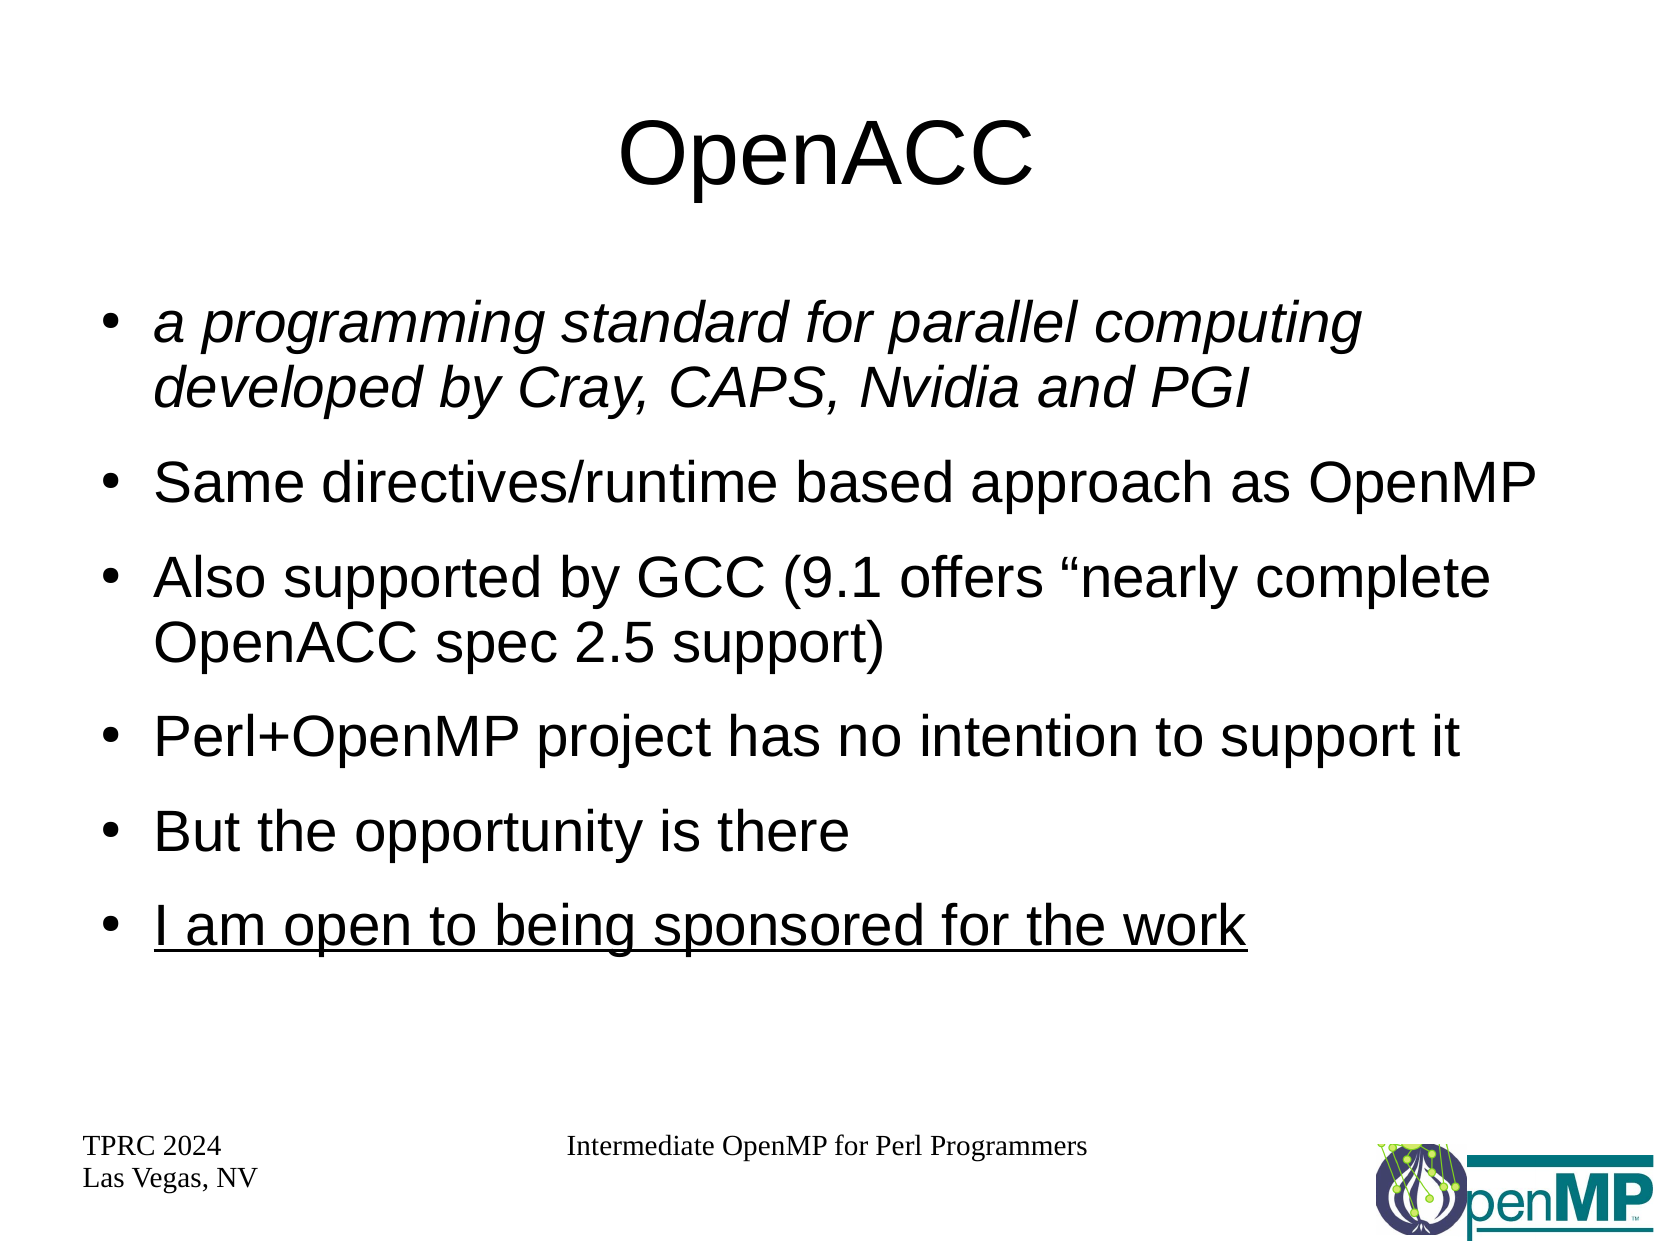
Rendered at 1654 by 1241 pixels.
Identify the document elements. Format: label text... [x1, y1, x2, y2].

picture [1376, 1144, 1654, 1241]
list a programming standard for parallel computing developed by Cray, CAPS, Nvidia and PGI Same directives/runtime based approach as OpenMP Also supported by GCC (9.1 offers “nearly complete OpenACC spec 2.5 support) Perl+OpenMP project has no intention to support it But the opportunity is there I am open to being sponsored for the work [82, 290, 1571, 1109]
title OpenACC [82, 49, 1571, 257]
